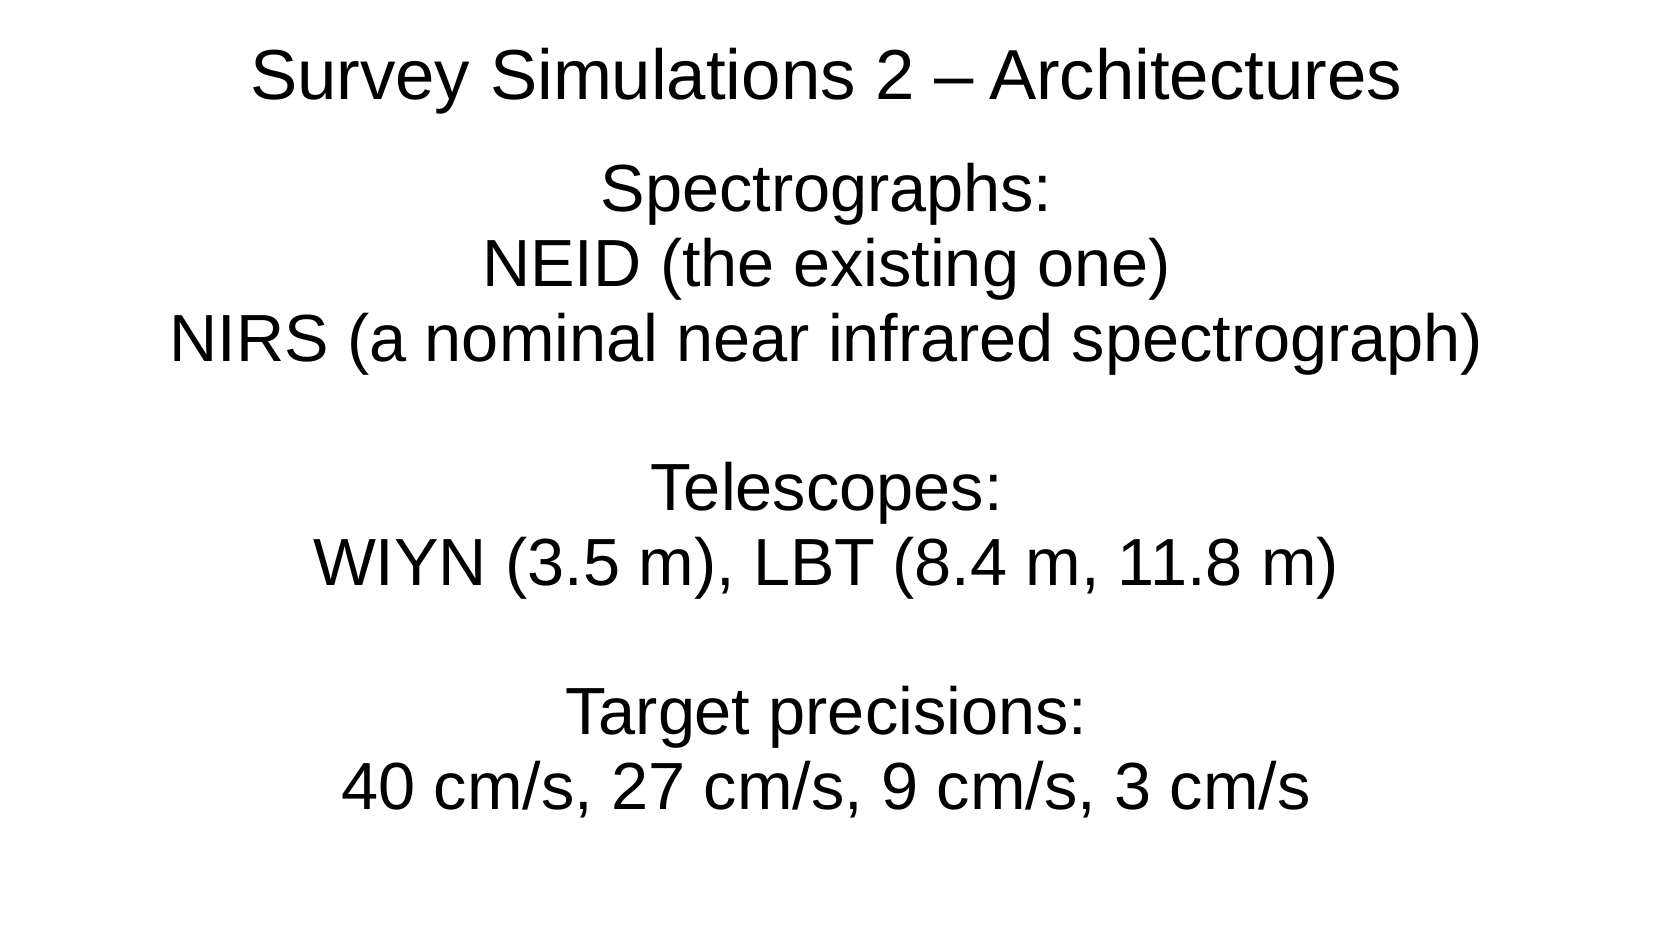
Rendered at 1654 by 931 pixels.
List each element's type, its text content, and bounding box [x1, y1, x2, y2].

subtitle Spectrographs: NEID (the existing one) NIRS (a nominal near infrared spectrograph) Telescopes: WIYN (3.5 m), LBT (8.4 m, 11.8 m) Target precisions: 40 cm/s, 27 cm/s, 9 cm/s, 3 cm/s [82, 150, 1571, 824]
title Survey Simulations 2 – Architectures [0, 0, 1654, 151]
